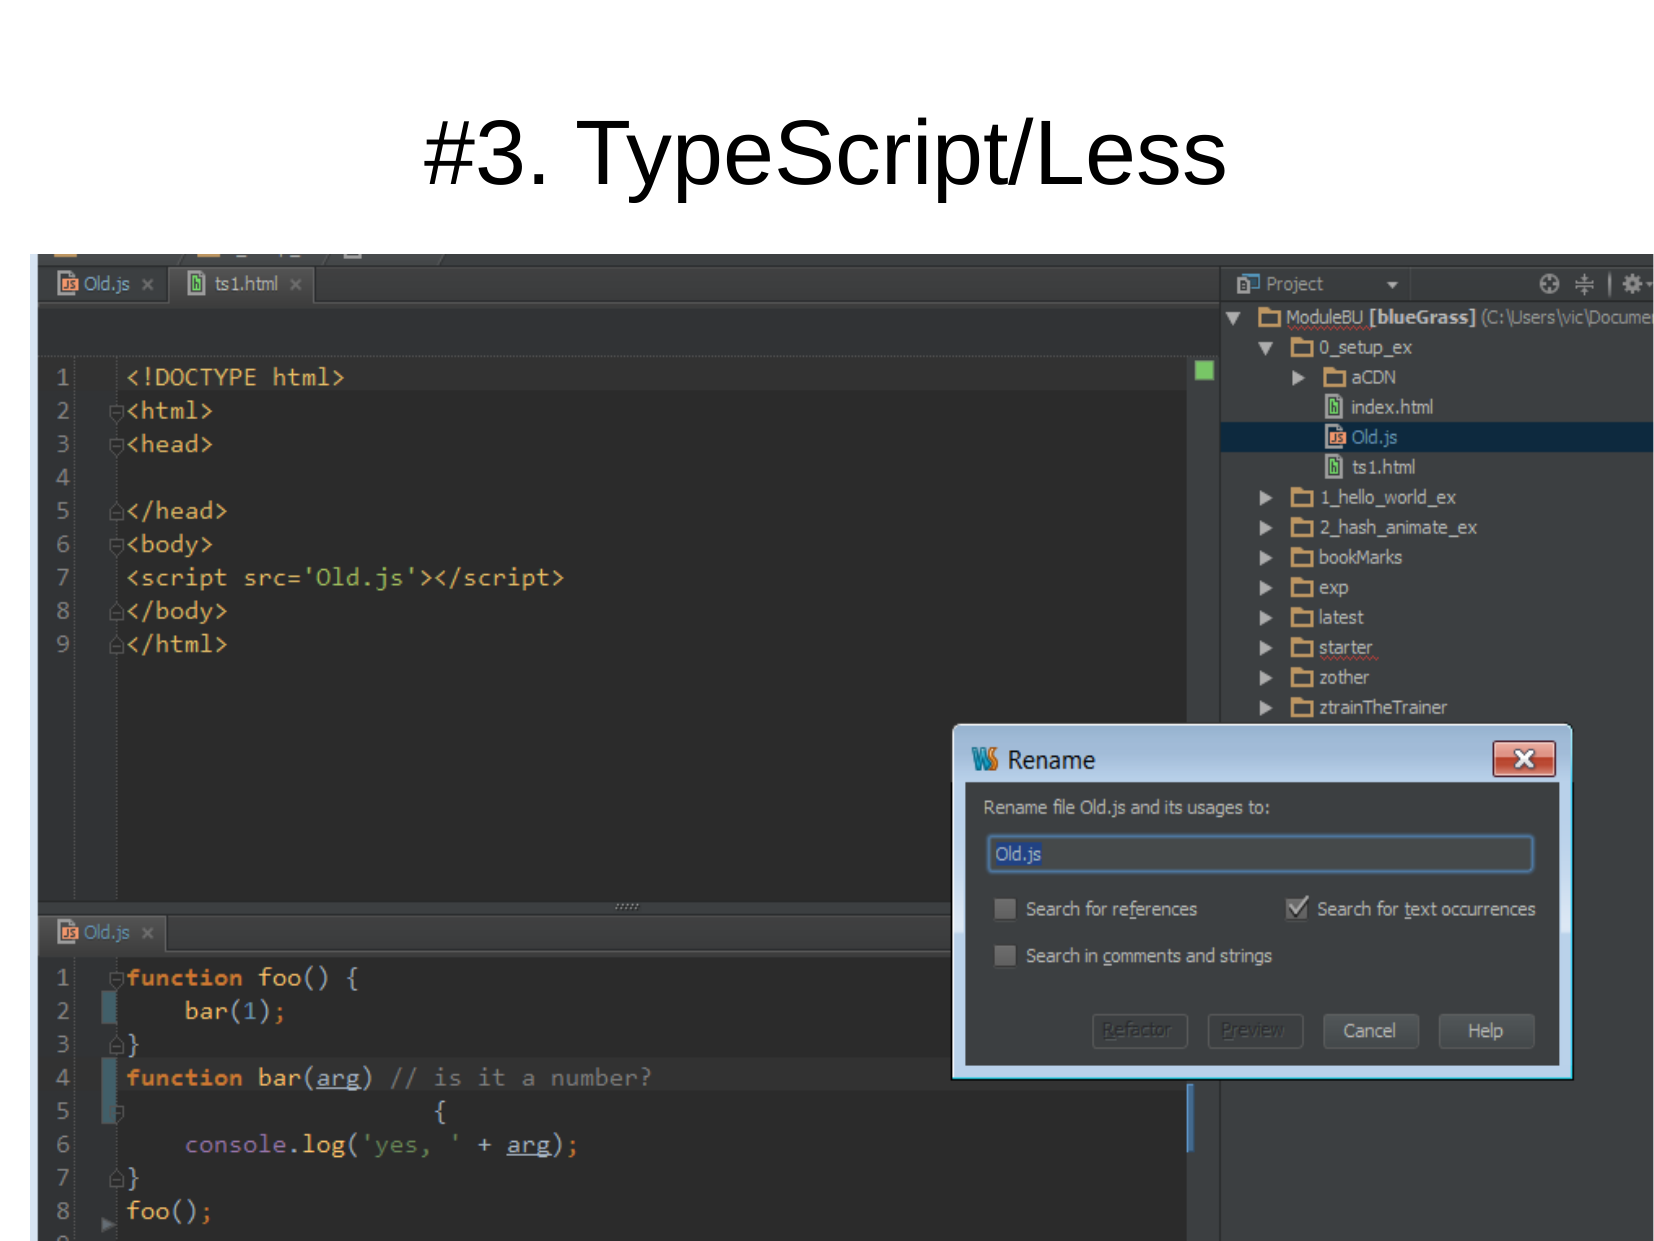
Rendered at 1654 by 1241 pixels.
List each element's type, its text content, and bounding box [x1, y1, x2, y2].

title #3. TypeScript/Less [82, 49, 1571, 254]
picture [30, 254, 1654, 1241]
